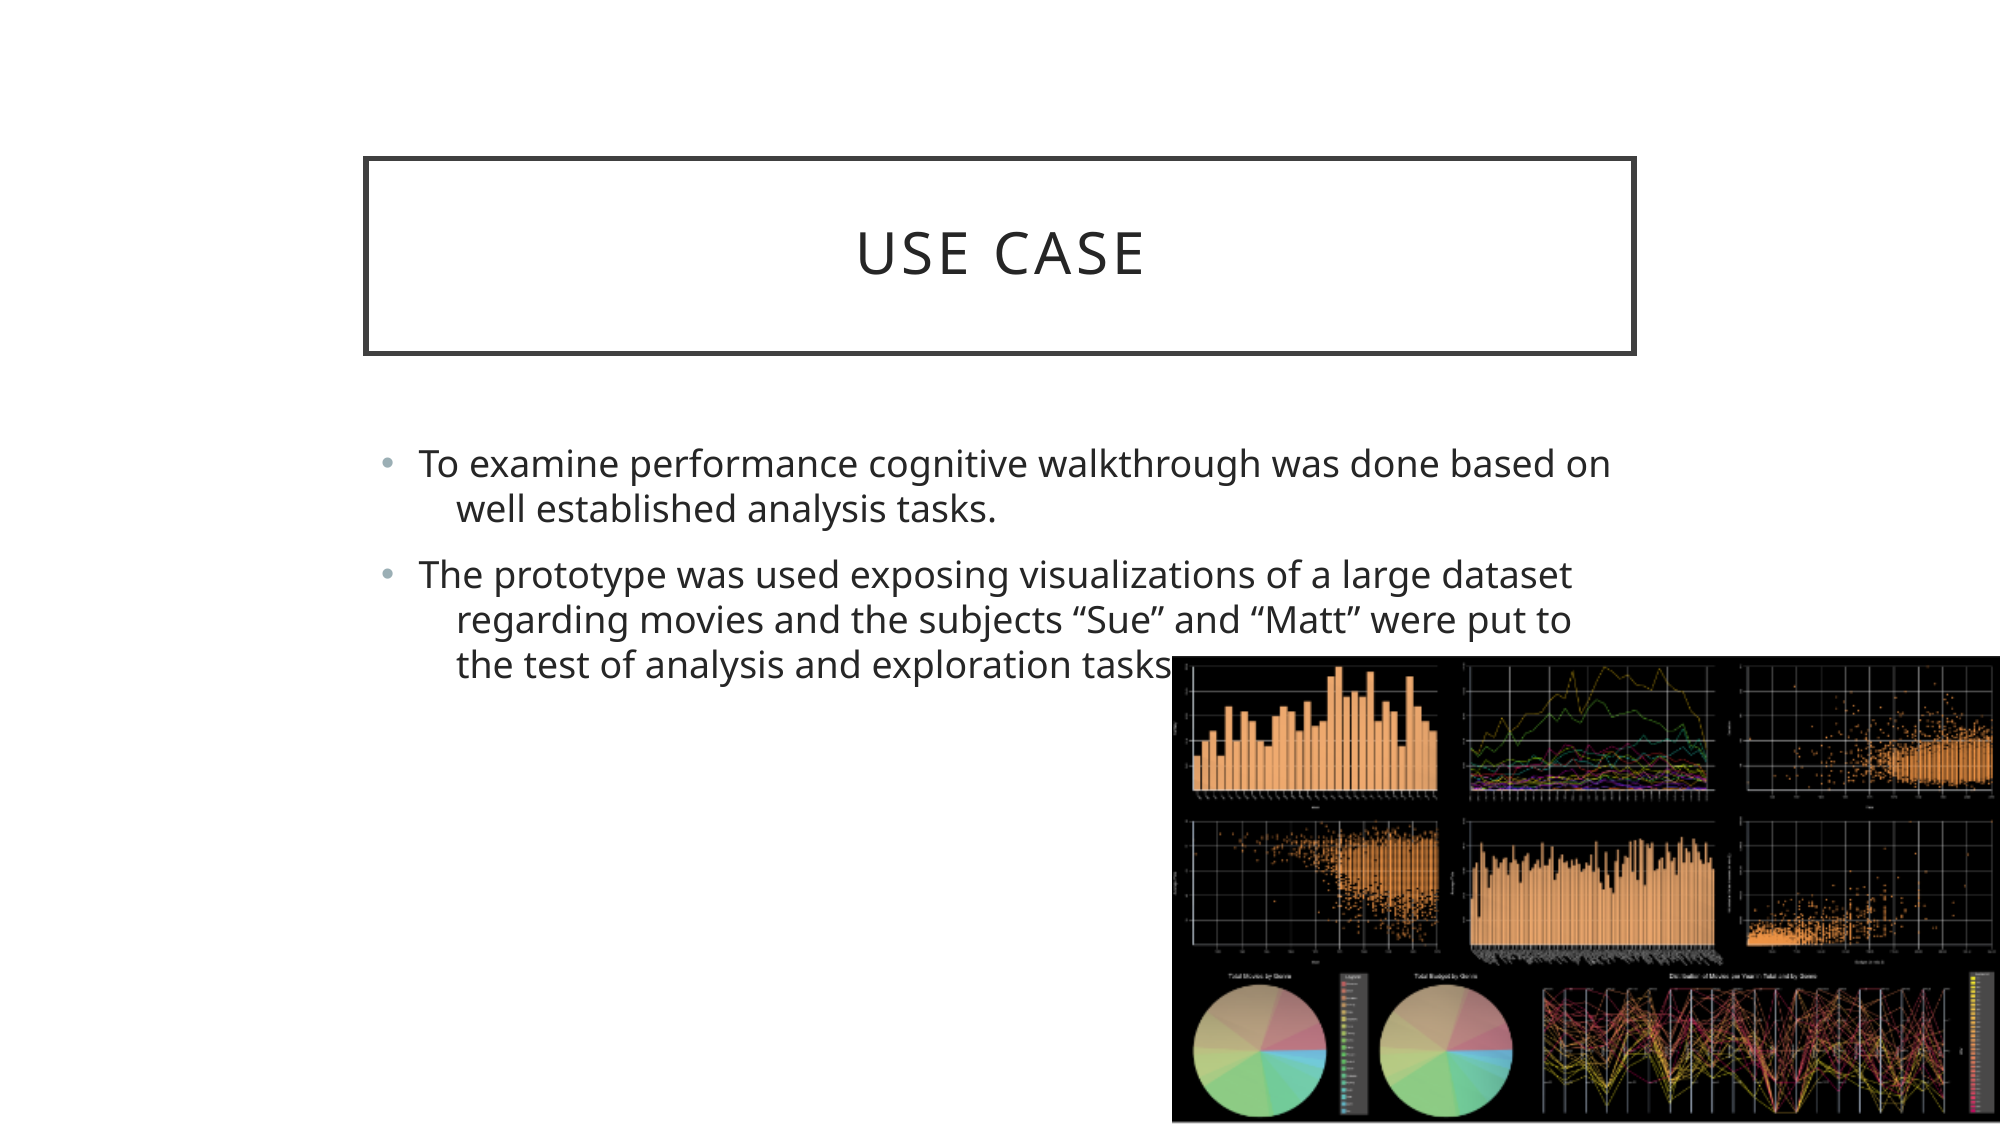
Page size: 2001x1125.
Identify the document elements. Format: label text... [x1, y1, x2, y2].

picture [1172, 656, 2000, 1125]
list To examine performance cognitive walkthrough was done based on well established analysis tasks. The prototype was used exposing visualizations of a large dataset regarding movies and the subjects “Sue” and “Matt” were put to the test of analysis and exploration tasks. [366, 432, 1634, 942]
title Use case [366, 158, 1634, 354]
